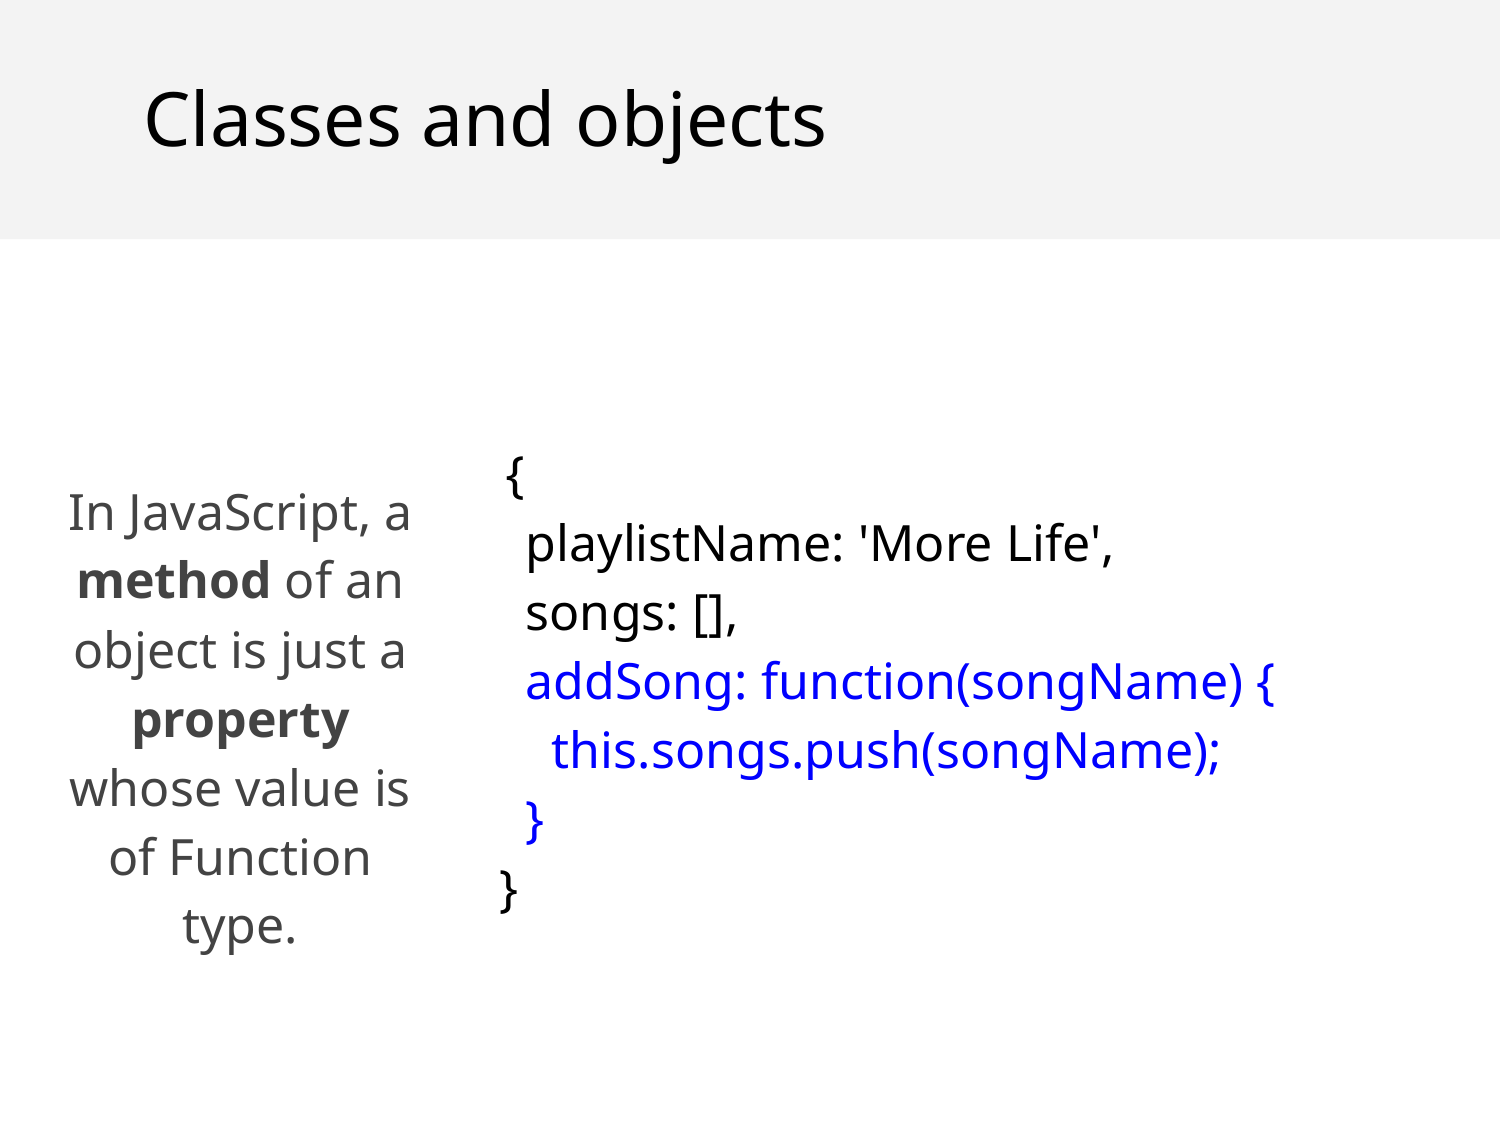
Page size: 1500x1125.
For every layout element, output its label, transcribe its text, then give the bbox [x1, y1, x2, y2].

title Classes and objects [128, 56, 1372, 183]
text_box { playlistName: 'More Life', songs: [], addSong: function(songName) { this.songs.push(songName); } } [484, 418, 1443, 950]
list In JavaScript, a method of an object is just a property whose value is of Function type. [34, 456, 447, 1017]
